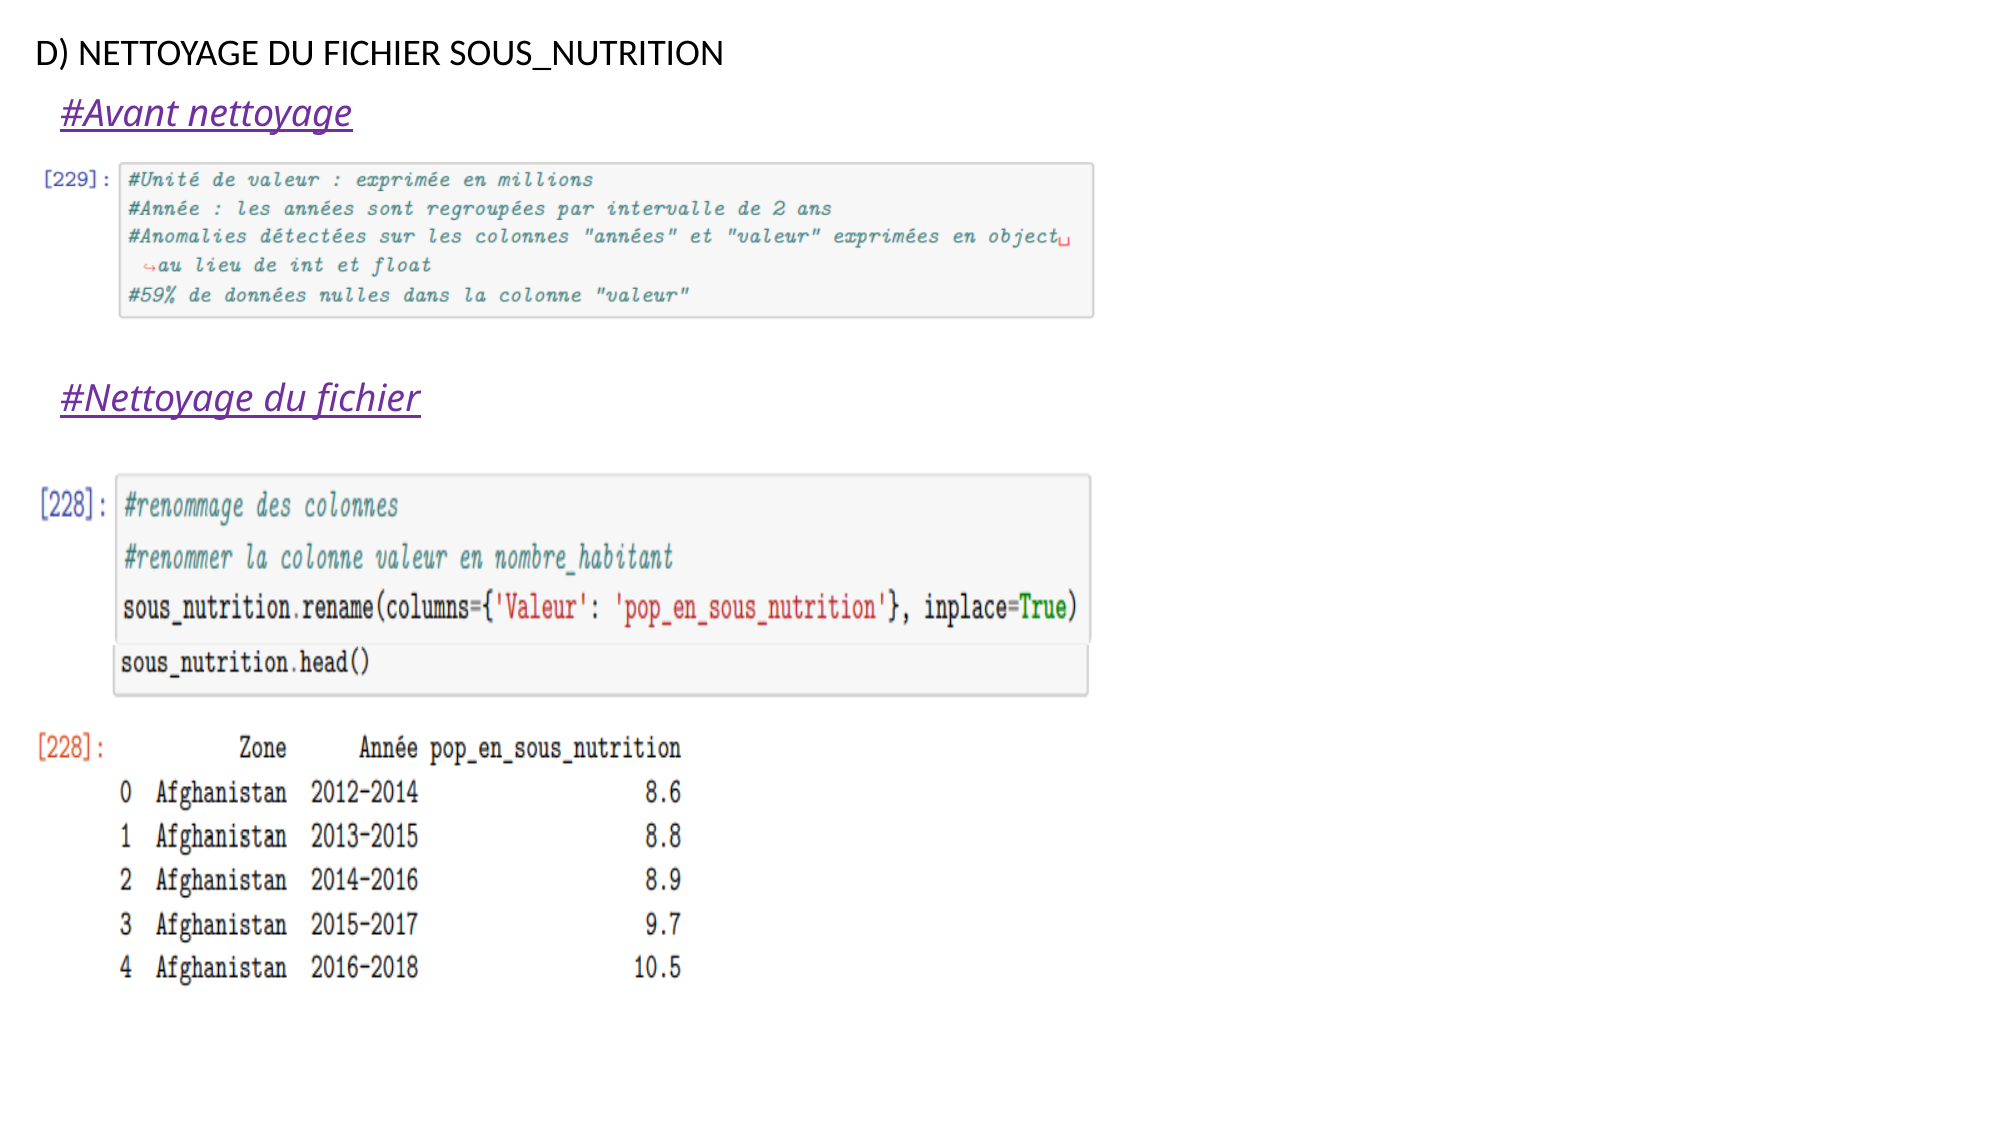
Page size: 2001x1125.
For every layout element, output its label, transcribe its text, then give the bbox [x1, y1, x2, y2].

text_box #Avant nettoyage [44, 81, 679, 142]
text_box #Nettoyage du fichier [44, 366, 679, 428]
picture [20, 156, 1117, 323]
text_box D) NETTOYAGE DU FICHIER SOUS_NUTRITION [20, 20, 1021, 82]
picture [4, 459, 1099, 1007]
